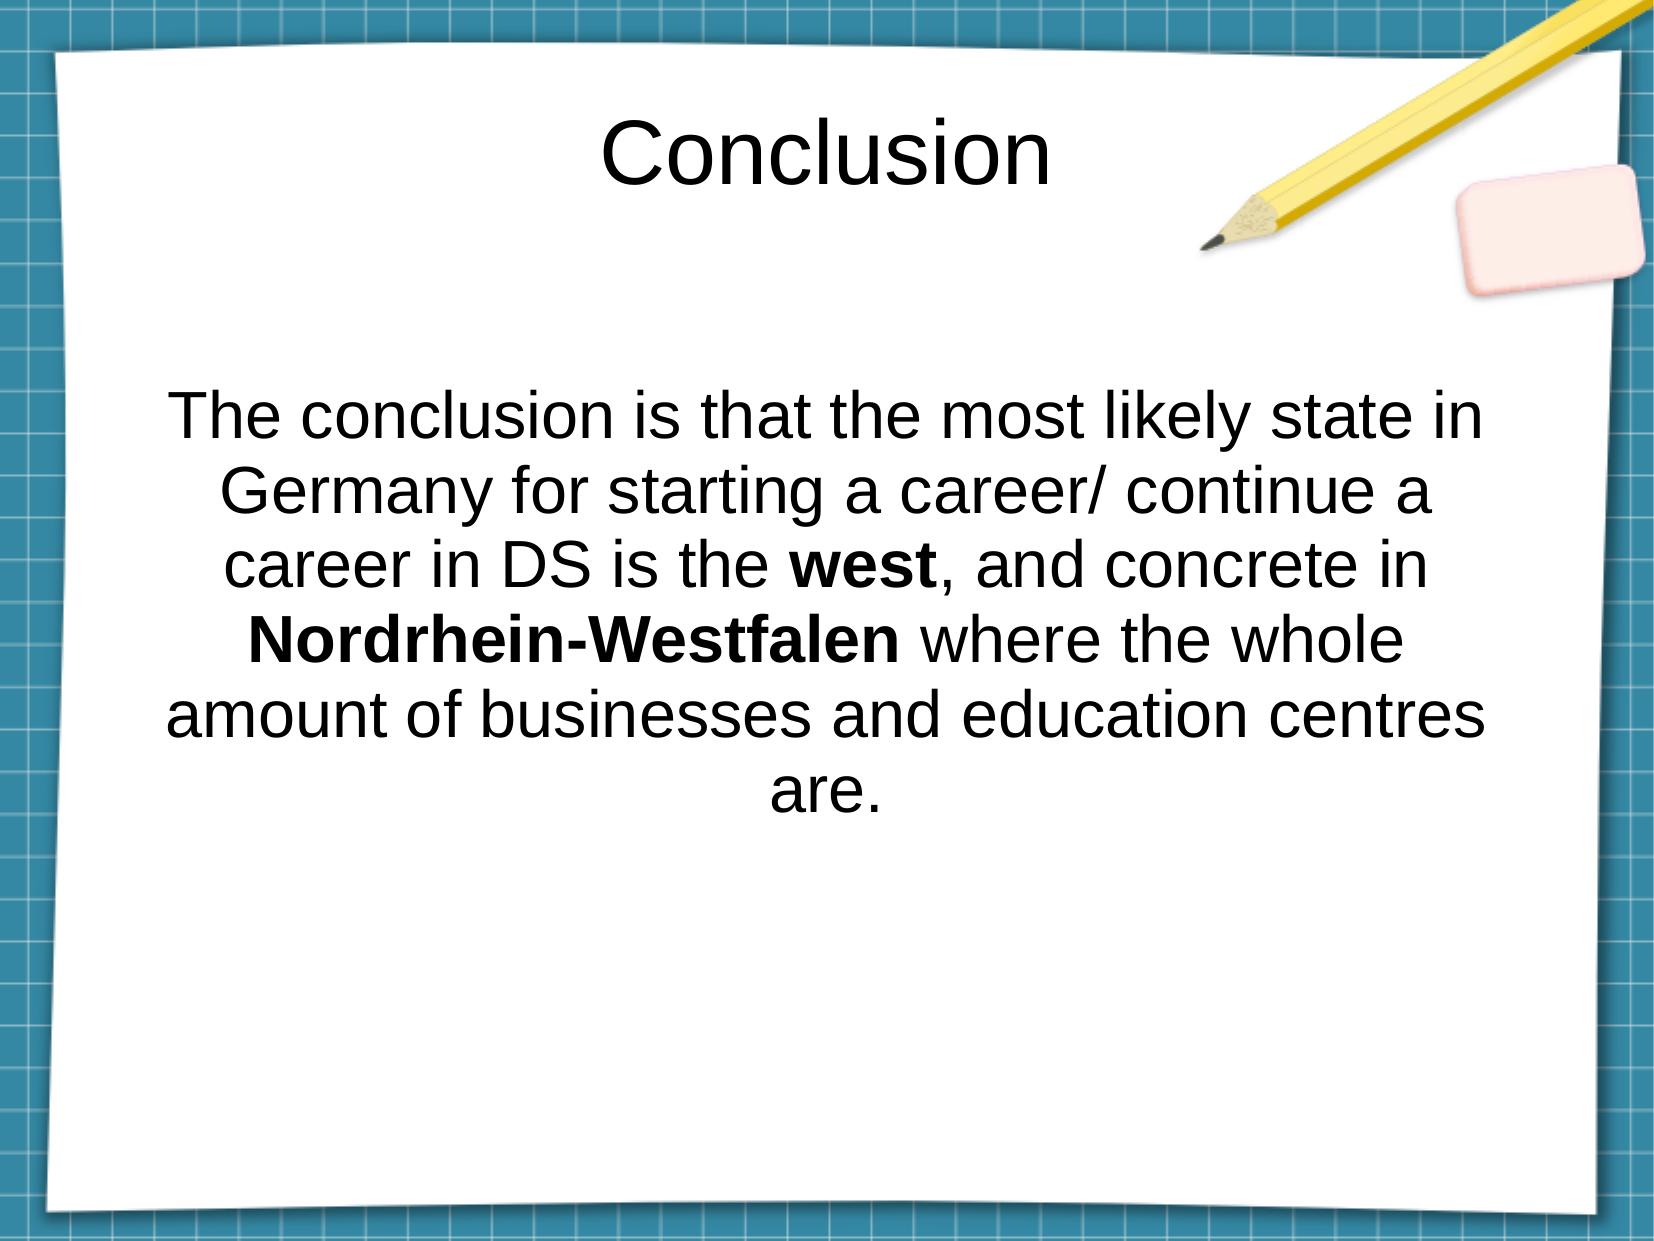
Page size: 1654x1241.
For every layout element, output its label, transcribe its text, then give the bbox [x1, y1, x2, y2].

picture [0, 0, 1654, 1241]
list The conclusion is that the most likely state in Germany for starting a career/ continue a career in DS is the west, and concrete in Nordrhein-Westfalen where the whole amount of businesses and education centres are. [153, 377, 1501, 1010]
title Conclusion [82, 49, 1571, 257]
